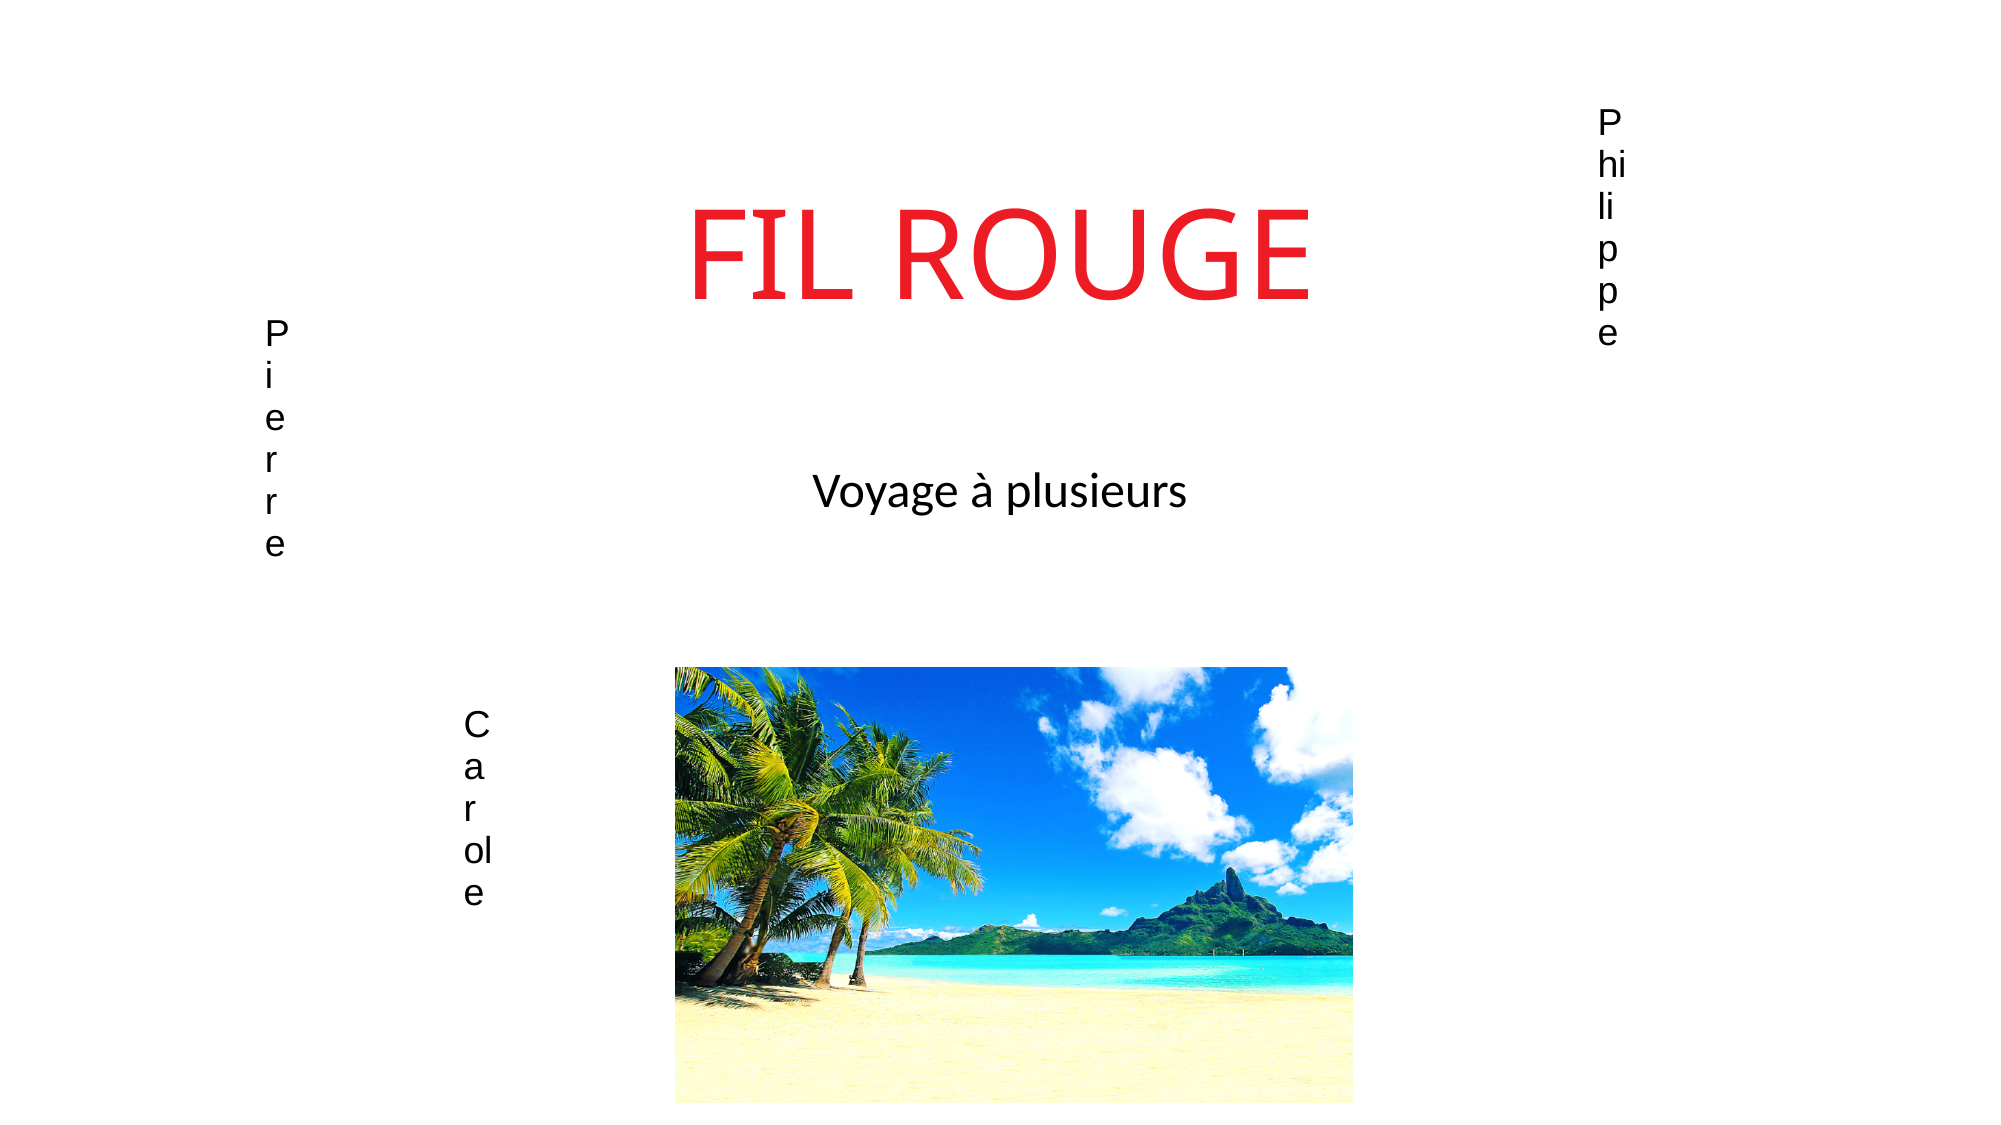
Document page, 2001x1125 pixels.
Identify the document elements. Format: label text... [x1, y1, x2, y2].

text_box Philippe [1582, 94, 1642, 362]
subtitle Voyage à plusieurs [249, 457, 1750, 729]
text_box Carole [448, 696, 508, 922]
picture [675, 667, 1353, 1103]
title FIL ROUGE [249, 184, 1750, 444]
text_box Pierre [249, 304, 296, 572]
